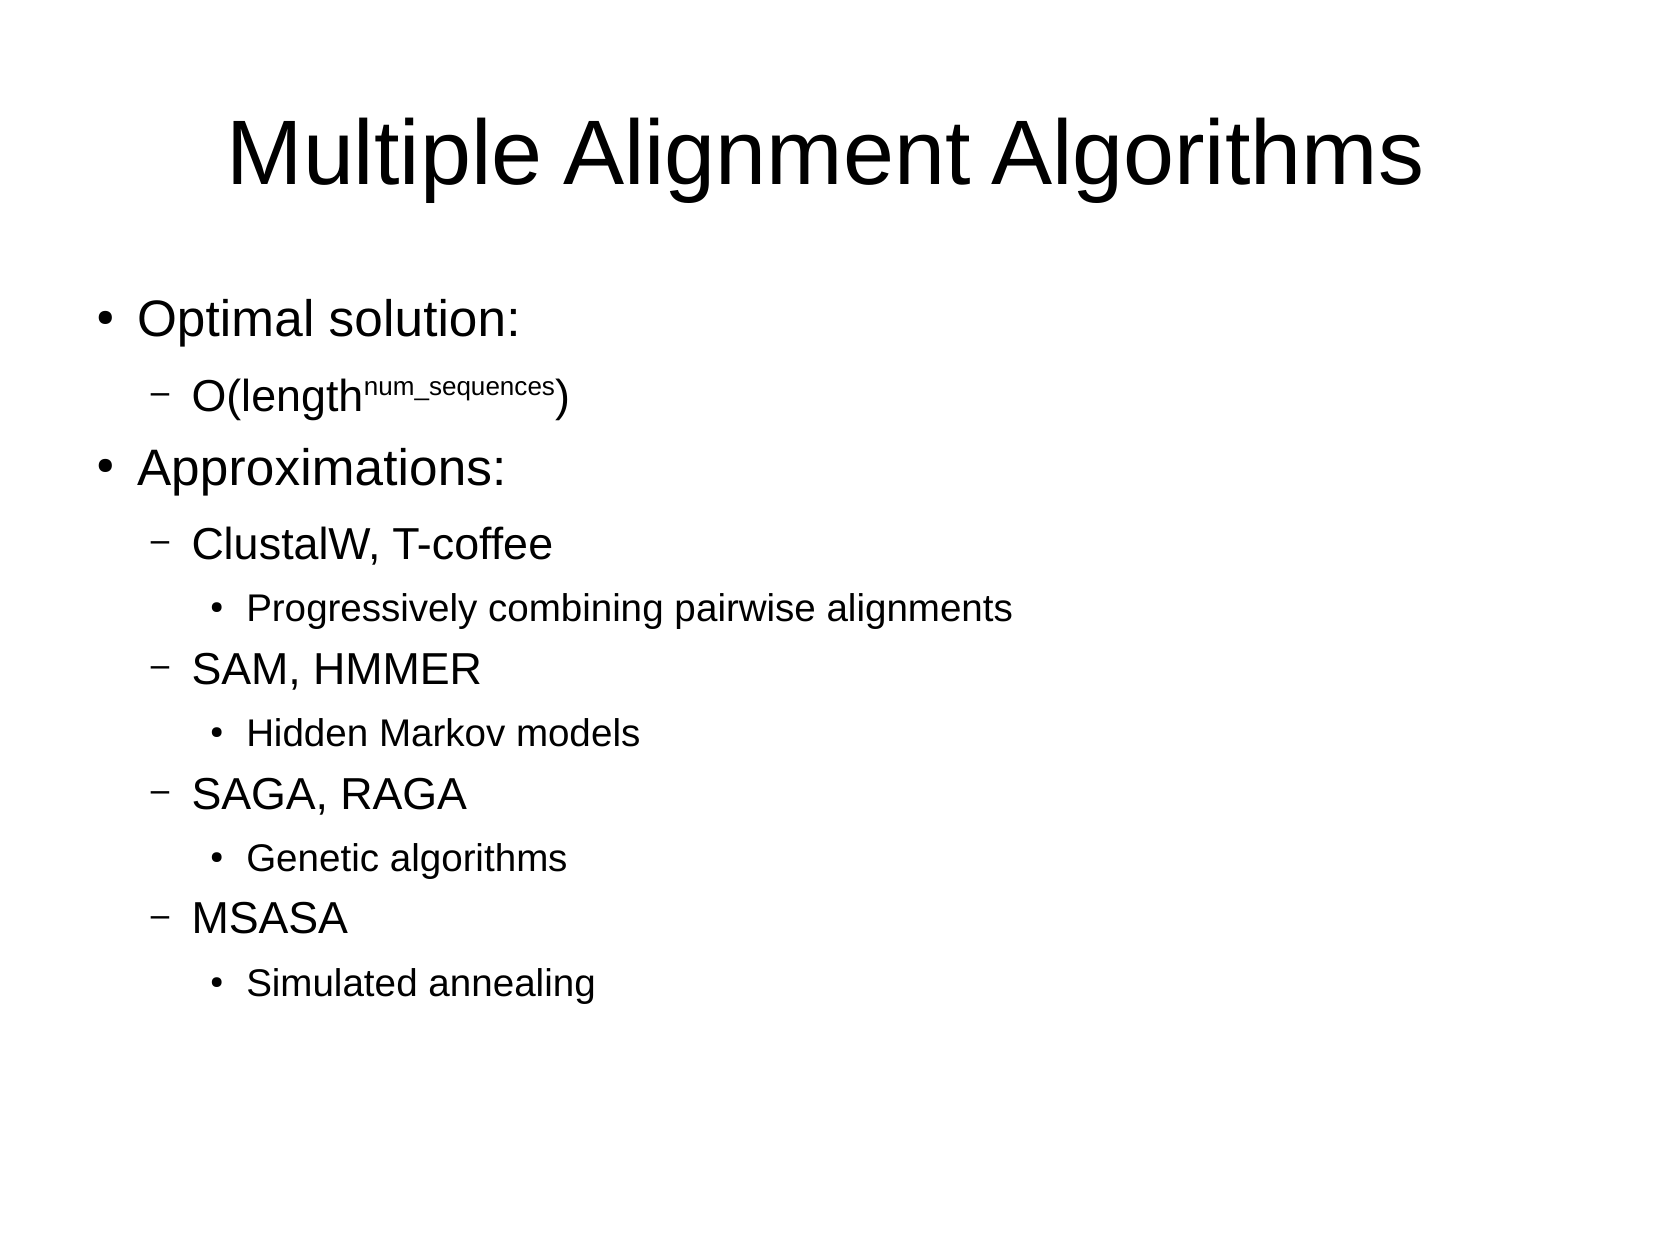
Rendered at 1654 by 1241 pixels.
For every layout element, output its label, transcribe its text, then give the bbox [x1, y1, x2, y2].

list Optimal solution: O(lengthnum_sequences) Approximations: ClustalW, T-coffee Progressively combining pairwise alignments SAM, HMMER Hidden Markov models SAGA, RAGA Genetic algorithms MSASA Simulated annealing [82, 290, 1538, 1010]
title Multiple Alignment Algorithms [82, 49, 1571, 257]
